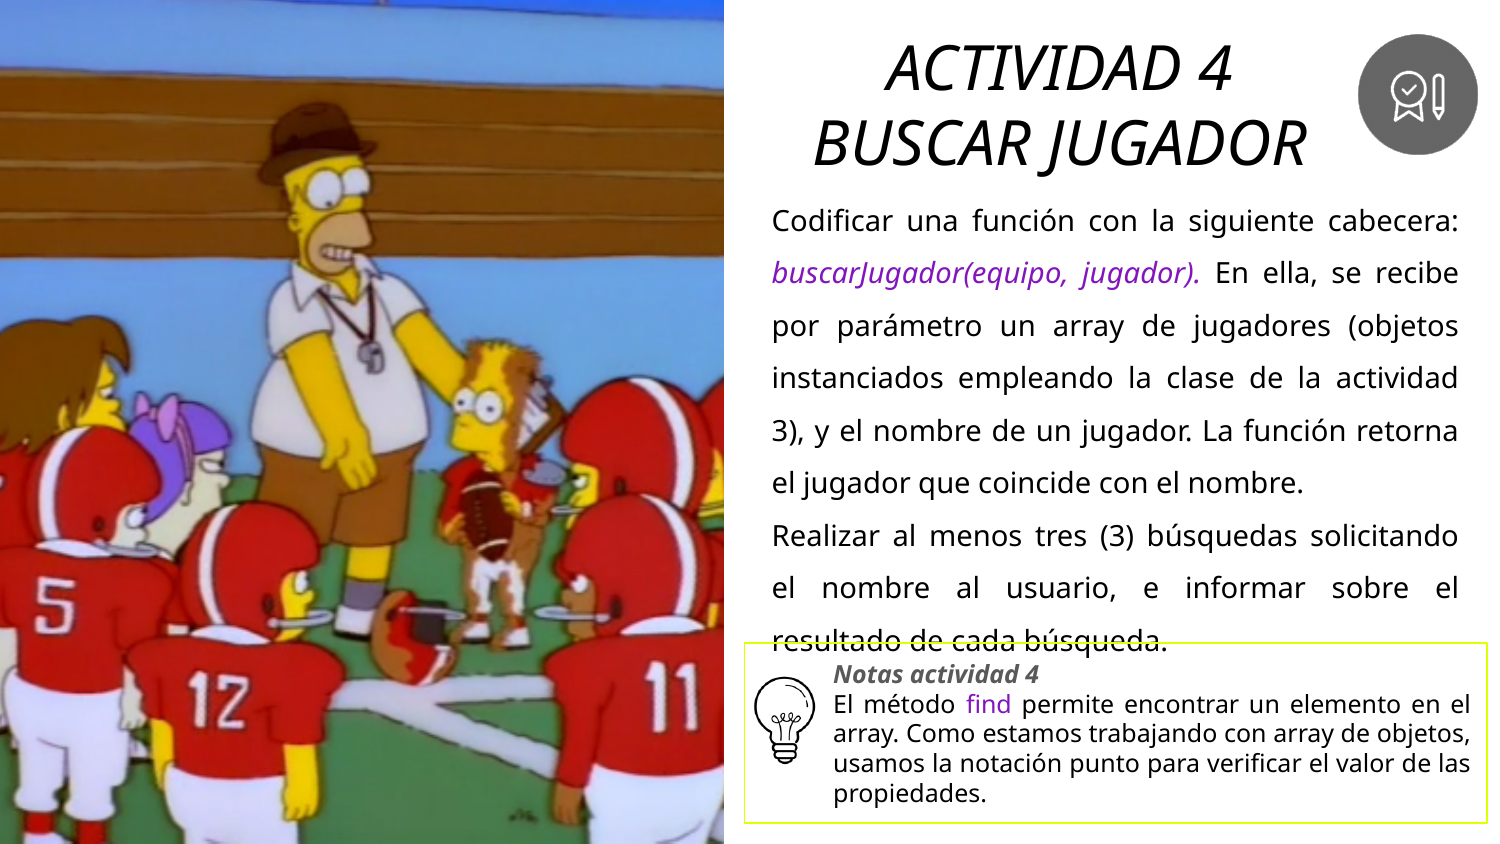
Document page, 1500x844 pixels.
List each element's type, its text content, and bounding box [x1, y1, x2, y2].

picture [750, 672, 817, 765]
text_box Notas actividad 4 El método find permite encontrar un elemento en el array. Como estamos trabajando con array de objetos, usamos la notación punto para verificar el valor de las propiedades. [744, 643, 1487, 823]
text_box Codificar una función con la siguiente cabecera: buscarJugador(equipo, jugador). En ella, se recibe por parámetro un array de jugadores (objetos instanciados empleando la clase de la actividad 3), y el nombre de un jugador. La función retorna el jugador que coincide con el nombre. Realizar al menos tres (3) búsquedas solicitando el nombre al usuario, e informar sobre el resultado de cada búsqueda. [756, 169, 1475, 643]
text_box ACTIVIDAD 4 BUSCAR JUGADOR [749, 13, 1371, 176]
picture [1358, 34, 1478, 155]
picture [0, 0, 724, 844]
